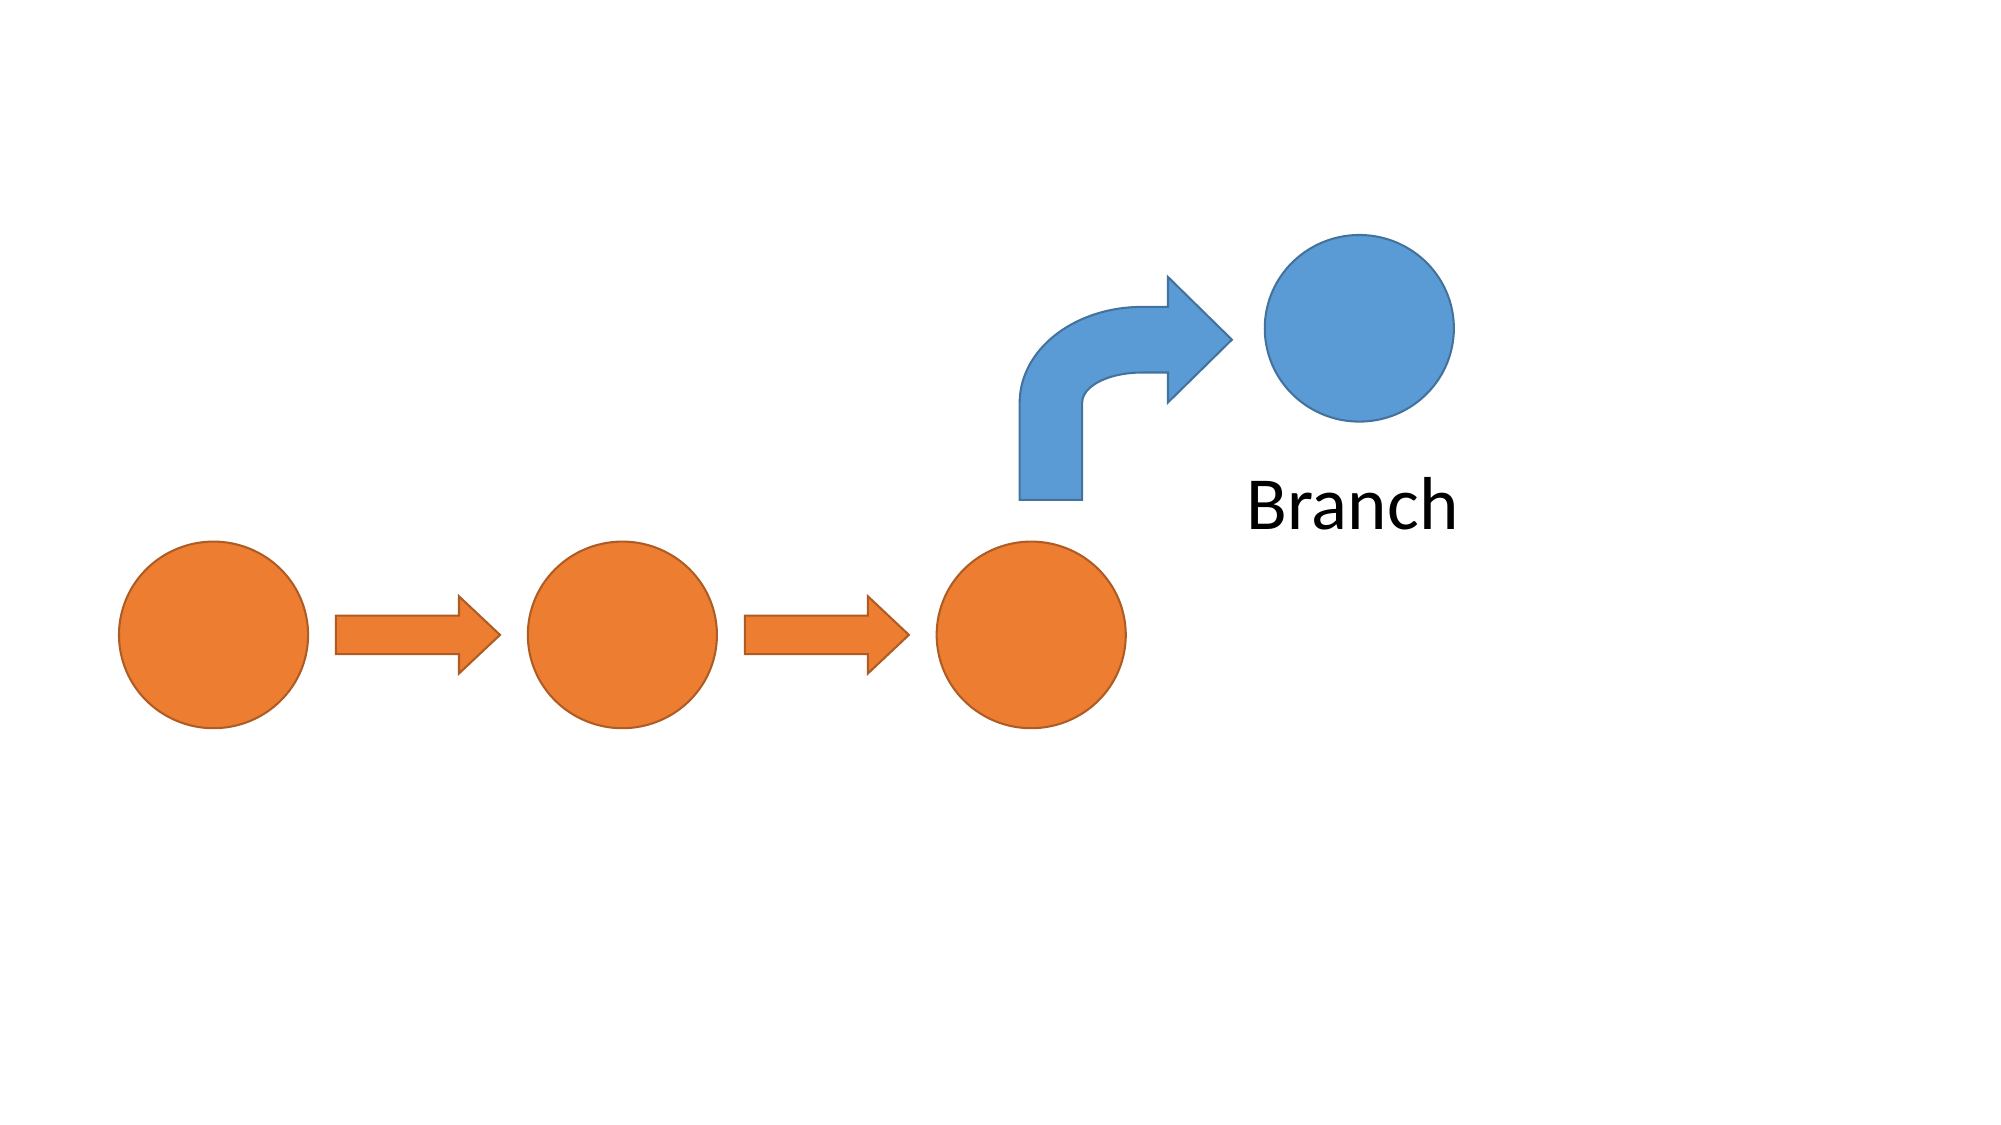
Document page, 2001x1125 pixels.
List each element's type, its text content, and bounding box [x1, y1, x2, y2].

text_box Branch [1231, 446, 1543, 552]
text_box [118, 541, 309, 729]
text_box [335, 596, 501, 674]
text_box [936, 541, 1126, 729]
text_box [744, 596, 909, 674]
text_box [1019, 276, 1232, 500]
text_box [527, 541, 717, 729]
text_box [1264, 234, 1454, 422]
